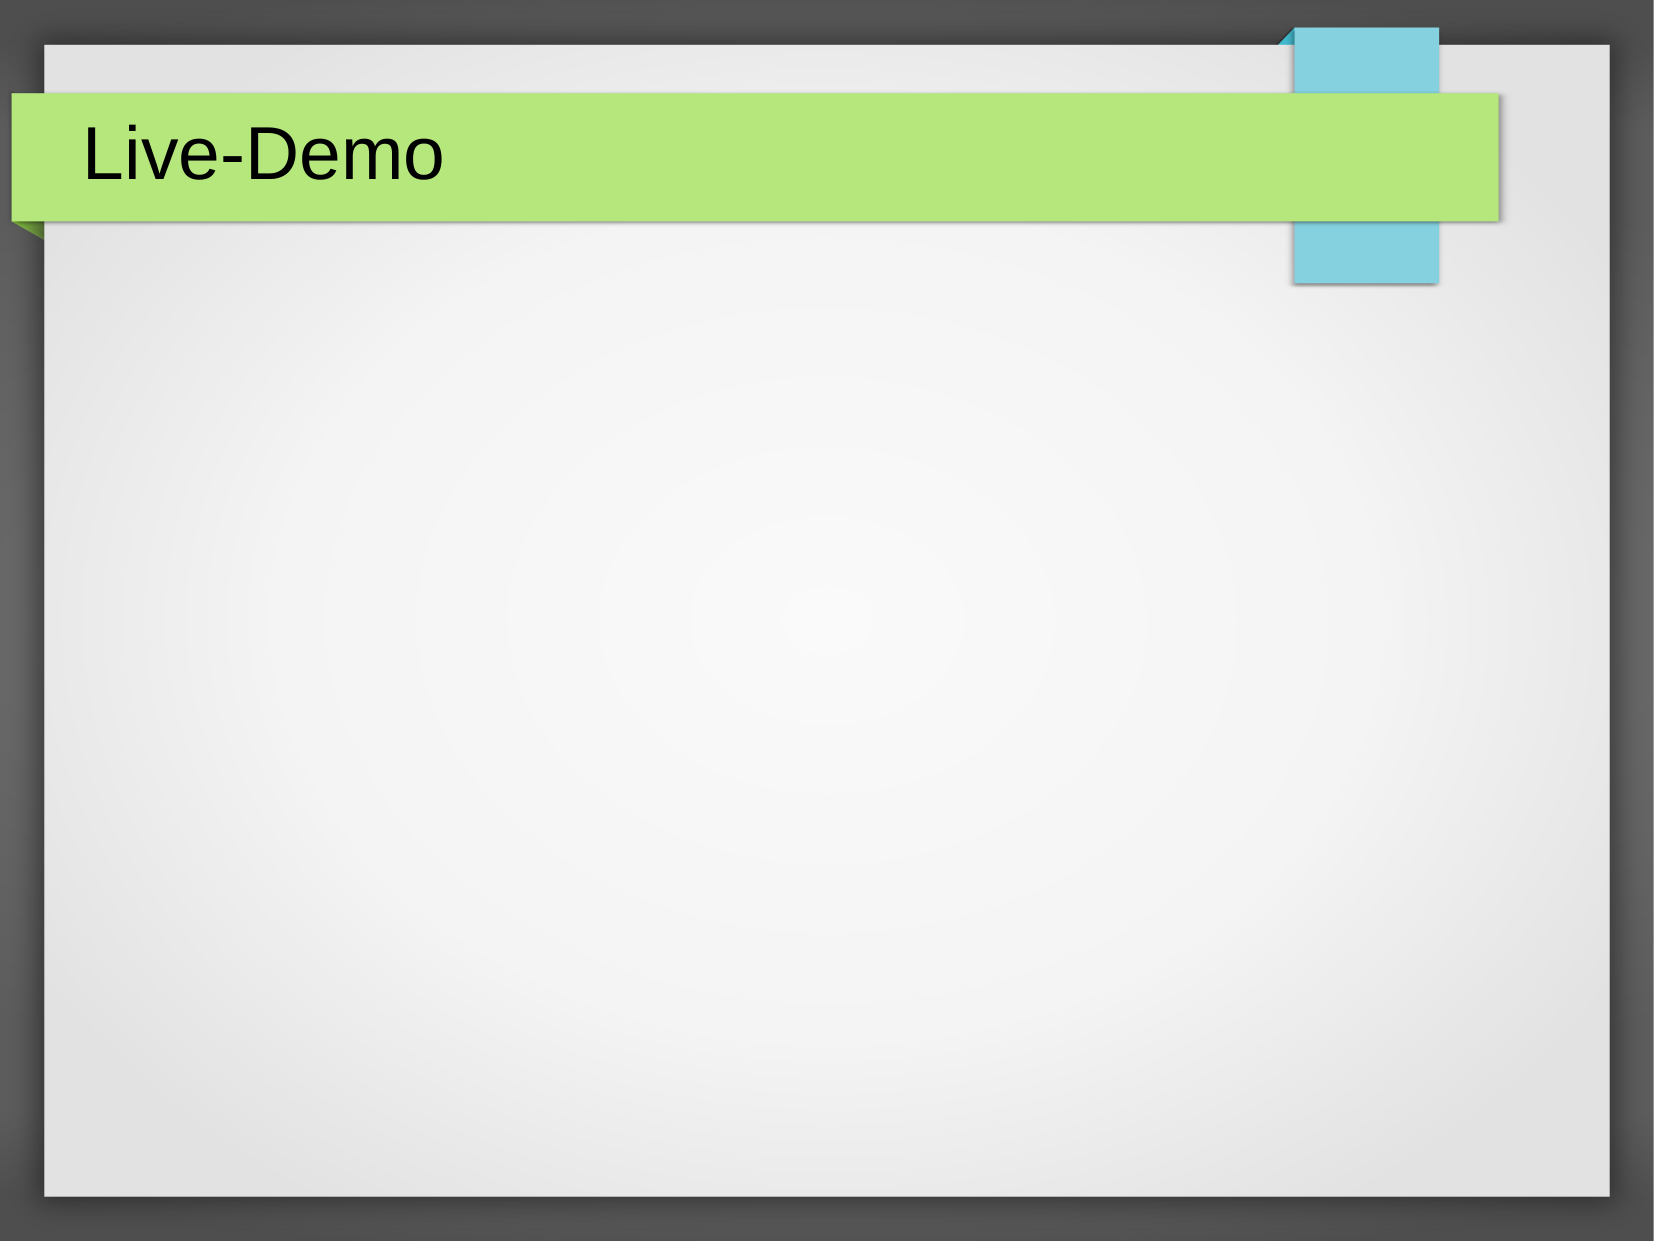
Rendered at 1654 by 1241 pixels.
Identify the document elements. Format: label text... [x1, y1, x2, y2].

title Live-Demo [82, 94, 1264, 213]
picture [0, 0, 1654, 1241]
